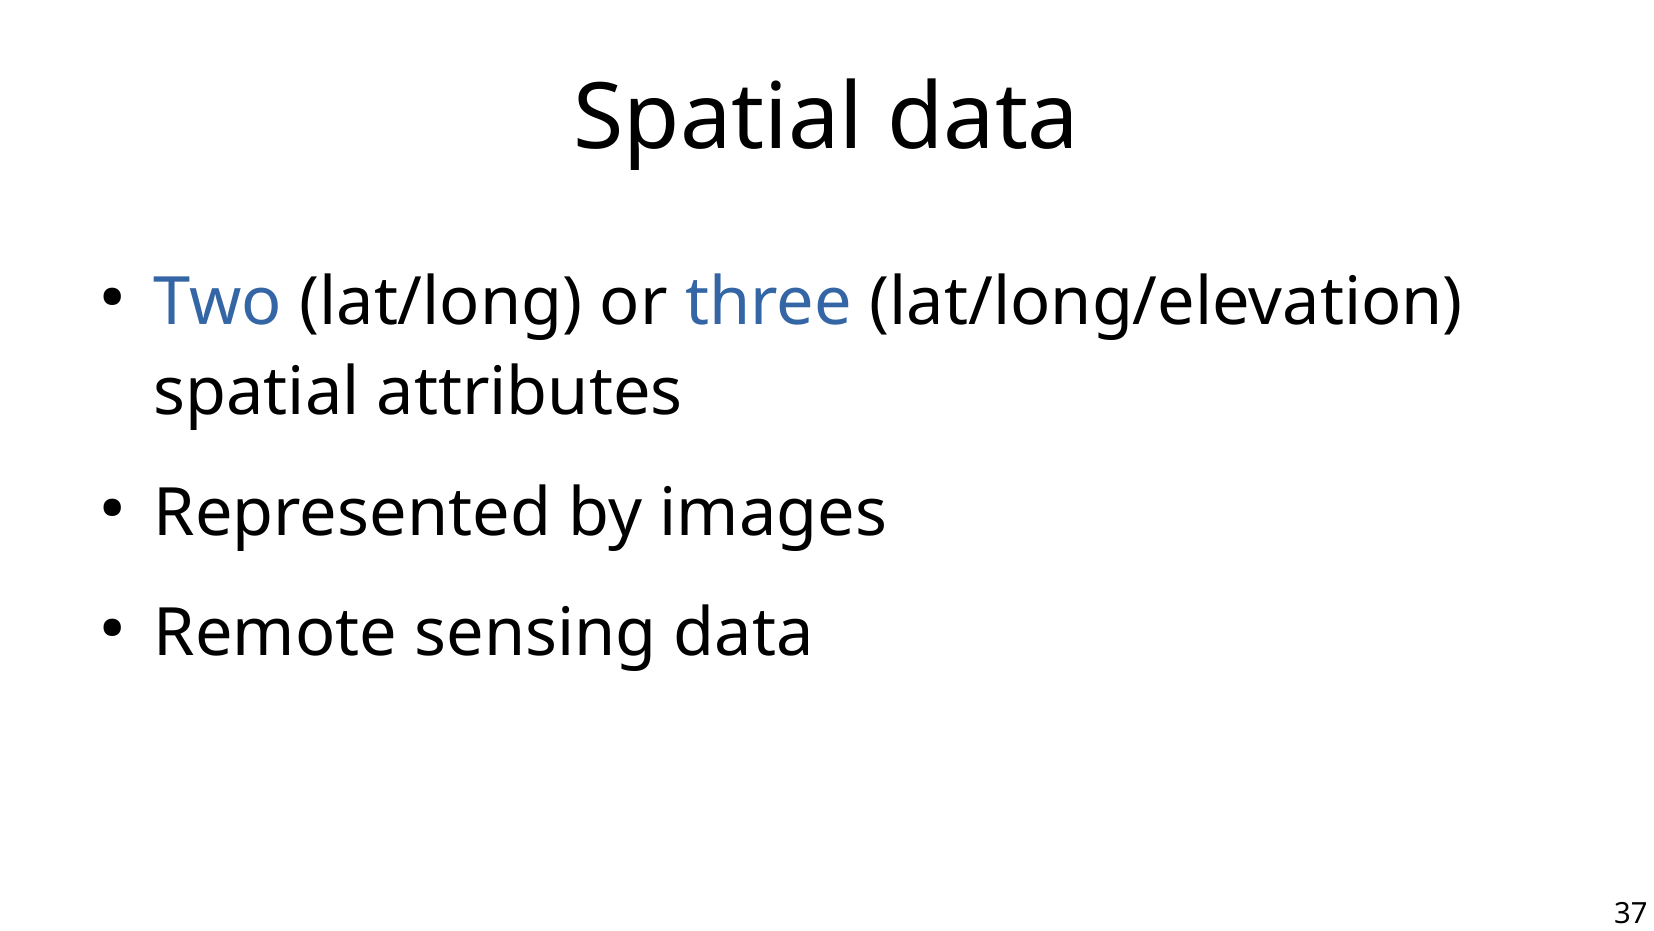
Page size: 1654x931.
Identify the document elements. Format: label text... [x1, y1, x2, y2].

list Two (lat/long) or three (lat/long/elevation) spatial attributes Represented by images Remote sensing data [82, 253, 1571, 793]
title Spatial data [82, 1, 1571, 226]
